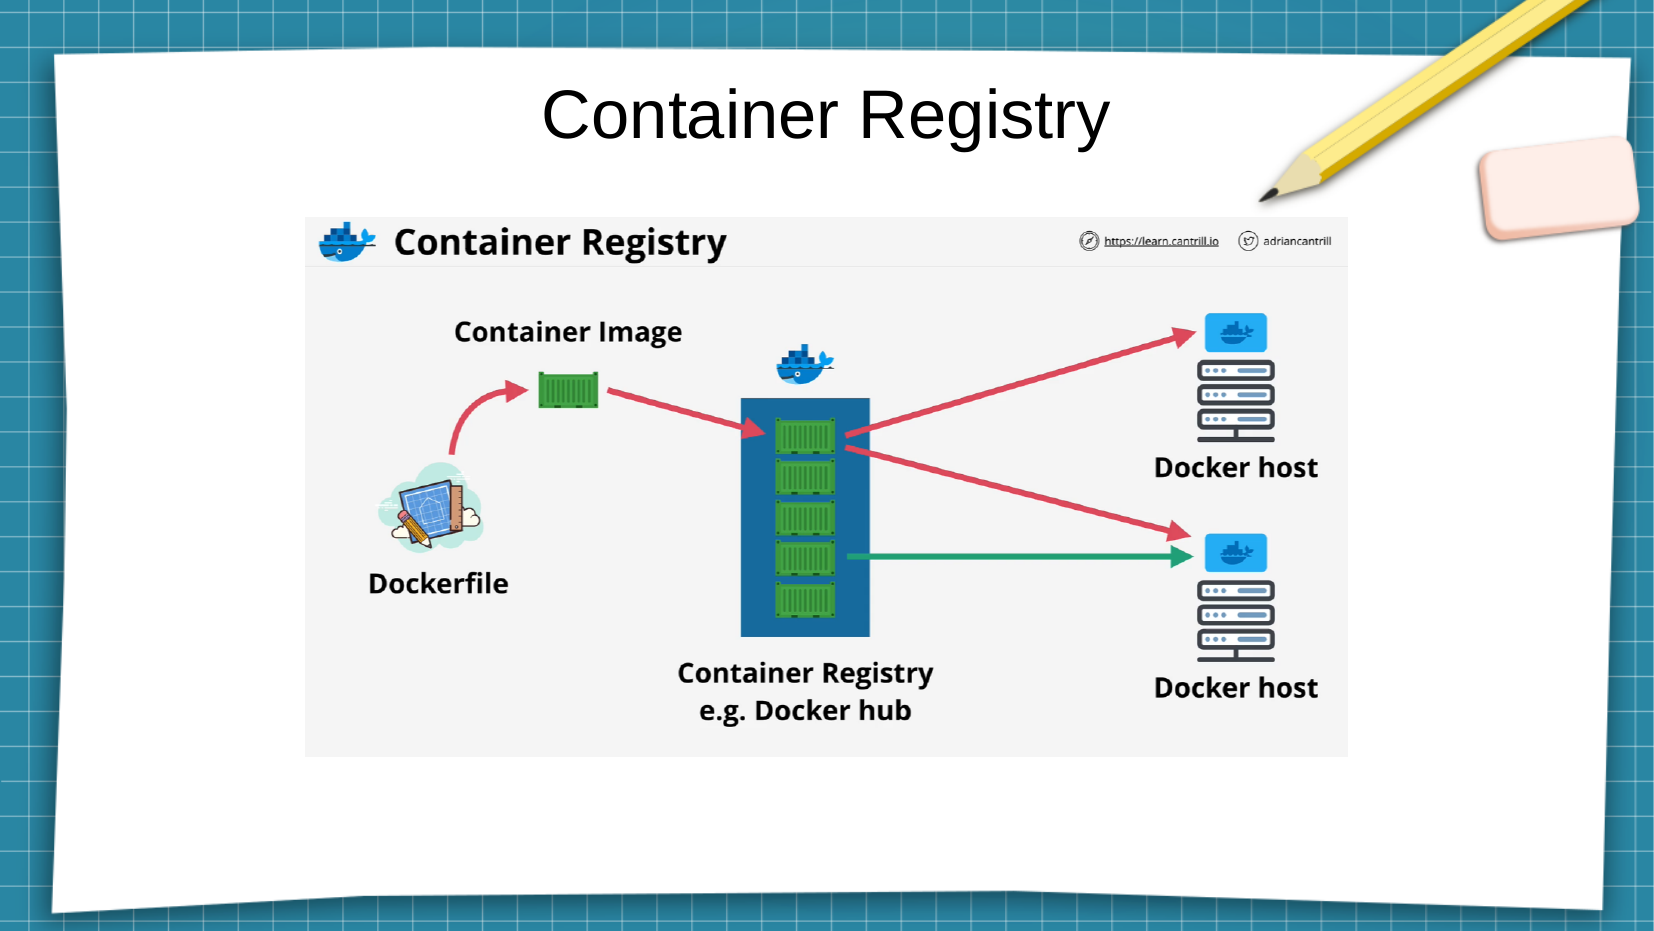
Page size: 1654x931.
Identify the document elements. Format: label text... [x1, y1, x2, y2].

picture [0, 0, 1654, 931]
title Container Registry [82, 37, 1571, 193]
